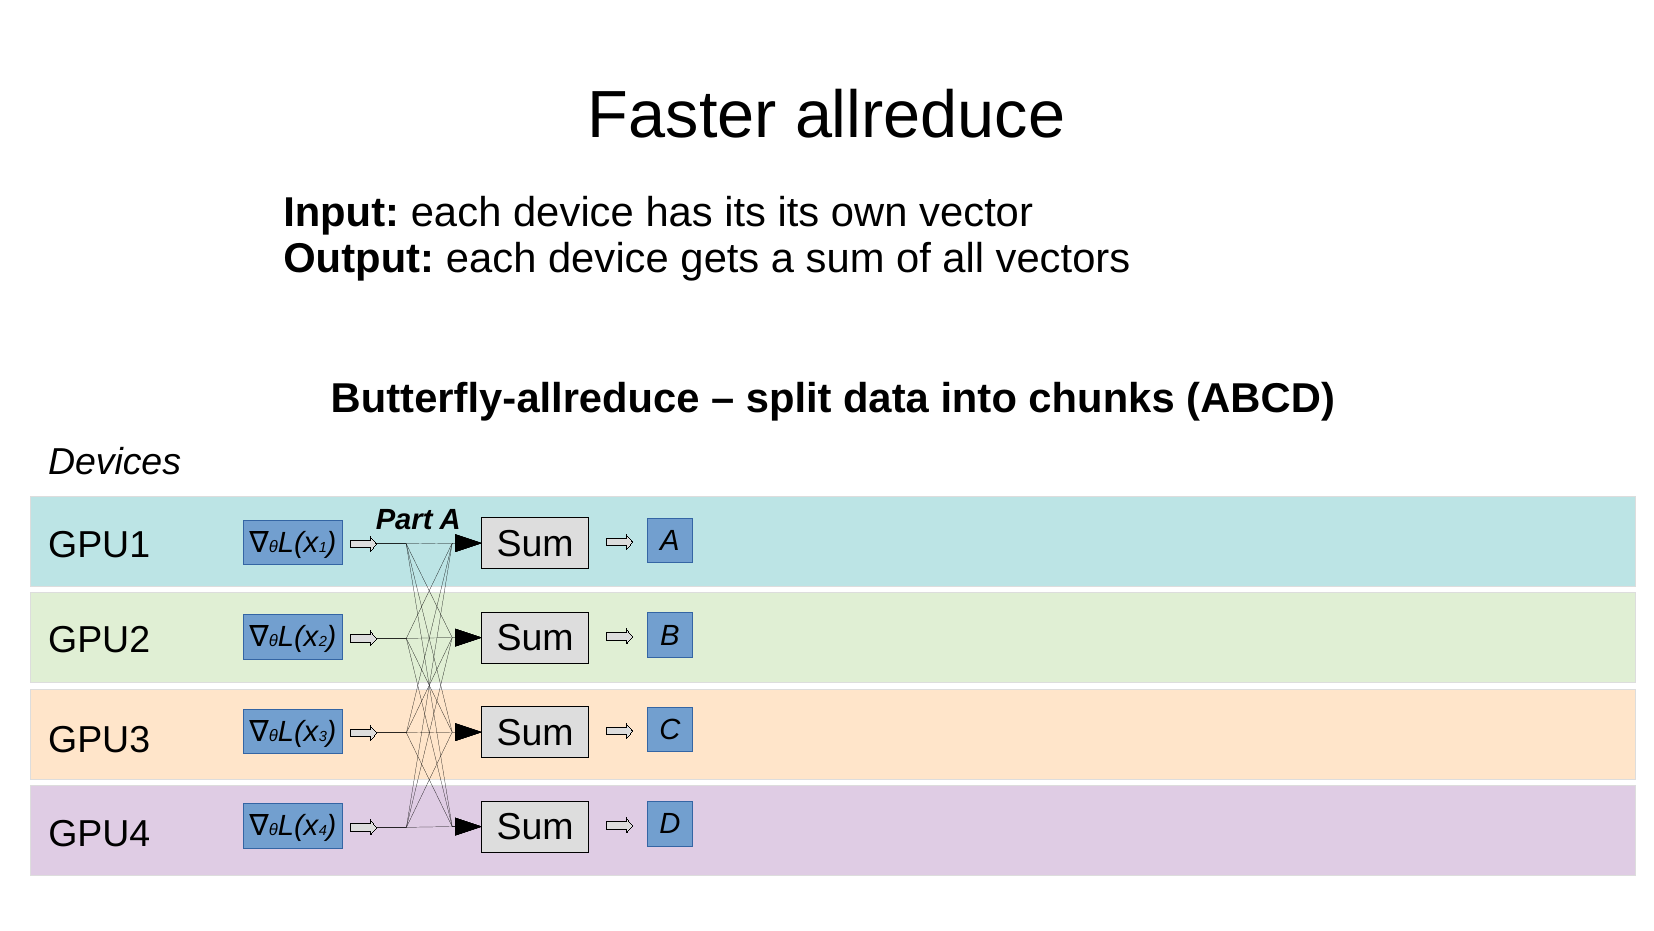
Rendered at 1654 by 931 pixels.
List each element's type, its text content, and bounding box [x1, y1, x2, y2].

text_box [430, 767, 440, 780]
text_box [435, 704, 451, 732]
text_box B [647, 612, 693, 658]
text_box [430, 733, 440, 761]
text_box [408, 639, 424, 667]
text_box [419, 592, 428, 603]
text_box [431, 672, 439, 683]
text_box [412, 573, 416, 587]
text_box Part A [361, 495, 544, 544]
text_box [438, 592, 444, 612]
text_box [425, 642, 433, 680]
text_box [438, 733, 451, 753]
text_box [409, 647, 421, 681]
text_box Sum [481, 801, 589, 853]
text_box [30, 689, 417, 780]
text_box [409, 552, 426, 587]
text_box A [647, 518, 693, 563]
text_box [431, 592, 440, 604]
text_box GPU2 [33, 610, 226, 668]
text_box [419, 733, 428, 762]
text_box [430, 638, 436, 653]
text_box [442, 689, 1636, 780]
text_box [409, 785, 426, 819]
text_box [412, 785, 416, 799]
text_box GPU1 [33, 516, 226, 574]
text_box ∇θL(x3) [243, 709, 343, 754]
text_box ∇θL(x1) [243, 520, 343, 565]
text_box [419, 609, 428, 637]
text_box [407, 544, 451, 587]
text_box [438, 647, 449, 681]
text_box [432, 553, 449, 587]
text_box [30, 785, 1636, 876]
text_box [430, 718, 436, 732]
text_box [435, 638, 451, 666]
text_box [407, 618, 421, 638]
text_box [30, 592, 417, 683]
text_box Sum [481, 517, 589, 569]
text_box [422, 693, 427, 710]
text_box [432, 689, 439, 698]
text_box Sum [527, 544, 536, 554]
text_box [408, 785, 451, 827]
text_box [442, 592, 1636, 683]
text_box [408, 704, 424, 732]
text_box [433, 785, 449, 817]
text_box GPU4 [33, 805, 226, 863]
text_box [446, 496, 1636, 587]
text_box ∇θL(x2) [243, 614, 343, 660]
title Faster allreduce [82, 37, 1571, 193]
text_box [422, 661, 427, 678]
text_box Sum [481, 706, 589, 758]
text_box [415, 592, 421, 611]
text_box [422, 593, 436, 634]
text_box GPU3 [33, 711, 226, 768]
text_box [425, 691, 433, 729]
text_box [431, 692, 436, 708]
text_box [430, 609, 440, 637]
text_box [442, 570, 447, 587]
text_box [415, 759, 421, 780]
text_box [419, 768, 428, 780]
text_box [410, 690, 421, 722]
text_box [438, 618, 451, 637]
text_box [419, 689, 426, 698]
text_box D [647, 801, 693, 847]
text_box [419, 673, 427, 683]
text_box [423, 719, 428, 732]
text_box Devices [33, 433, 226, 491]
text_box [438, 759, 444, 780]
text_box Input: each device has its its own vector Output: each device gets a sum of all vectors Butterfly-allreduce – split data into chunks (ABCD) [268, 181, 1398, 429]
text_box C [647, 707, 693, 752]
text_box [431, 663, 436, 679]
text_box [438, 689, 449, 723]
text_box ∇θL(x4) [243, 803, 343, 849]
text_box [443, 785, 447, 800]
text_box [423, 737, 436, 778]
text_box [30, 496, 412, 587]
text_box Sum [481, 612, 589, 664]
text_box [407, 733, 421, 754]
text_box [422, 639, 428, 652]
